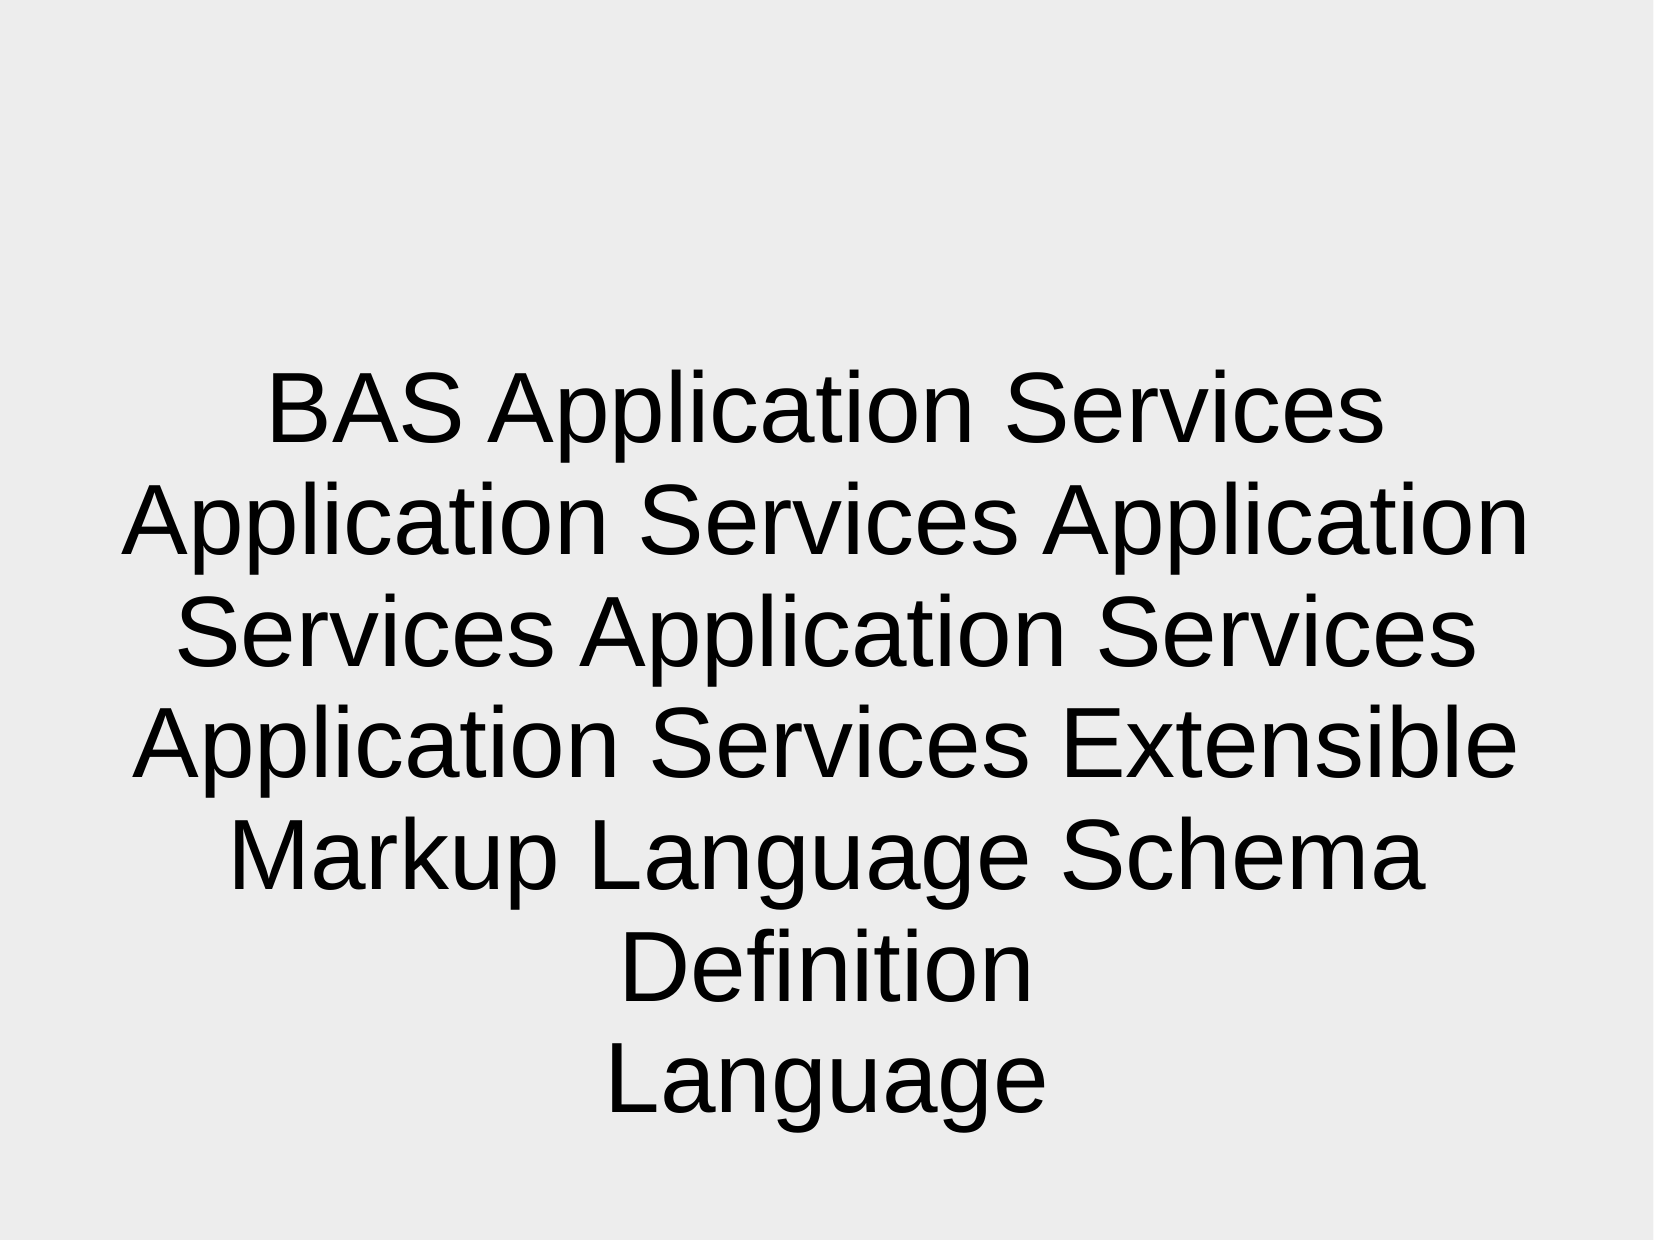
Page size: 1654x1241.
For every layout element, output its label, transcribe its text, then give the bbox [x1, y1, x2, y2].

text_box BAS Application Services Application Services Application Services Application Services Application Services Extensible Markup Language Schema Definition Language [0, 344, 1654, 1141]
